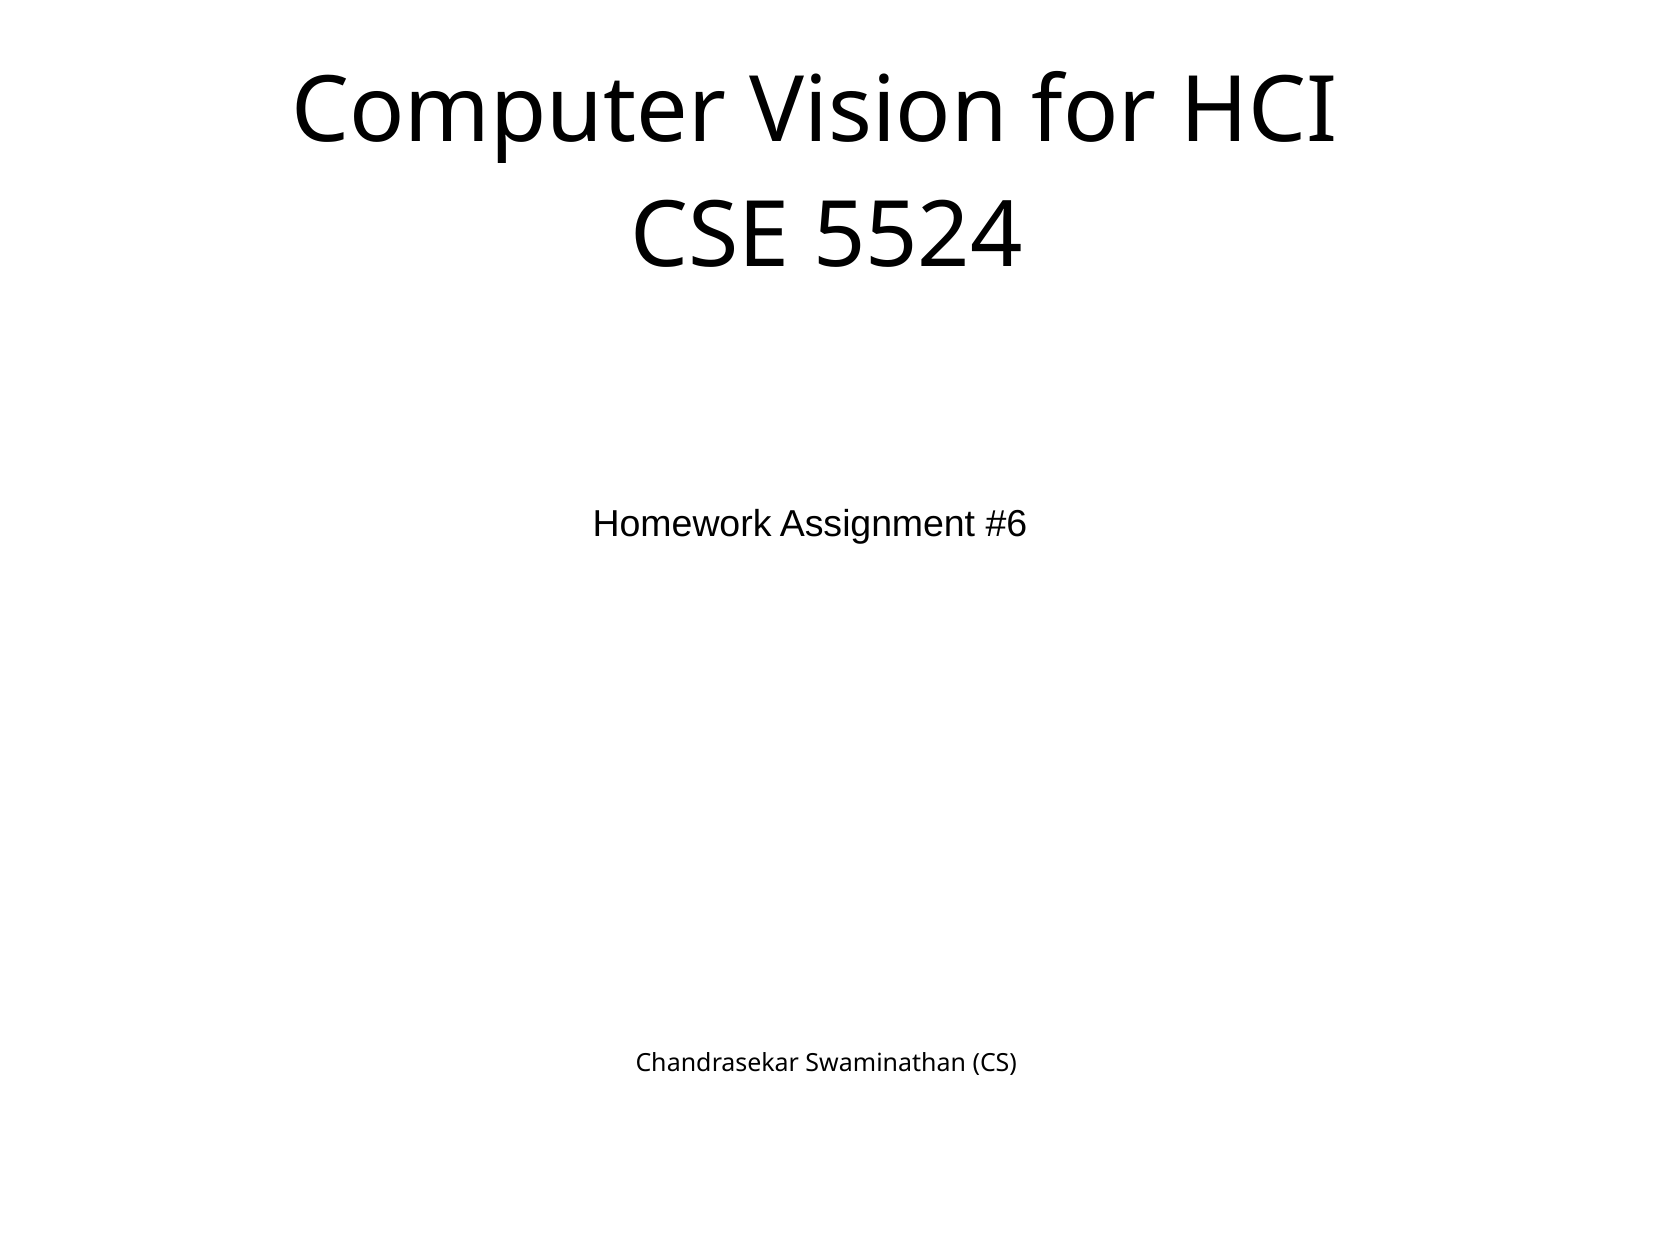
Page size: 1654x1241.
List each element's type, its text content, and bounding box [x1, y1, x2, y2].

text_box Homework Assignment #6 [570, 495, 1051, 552]
title Computer Vision for HCI CSE 5524 [82, 46, 1571, 291]
subtitle Chandrasekar Swaminathan (CS) [82, 360, 1571, 1080]
